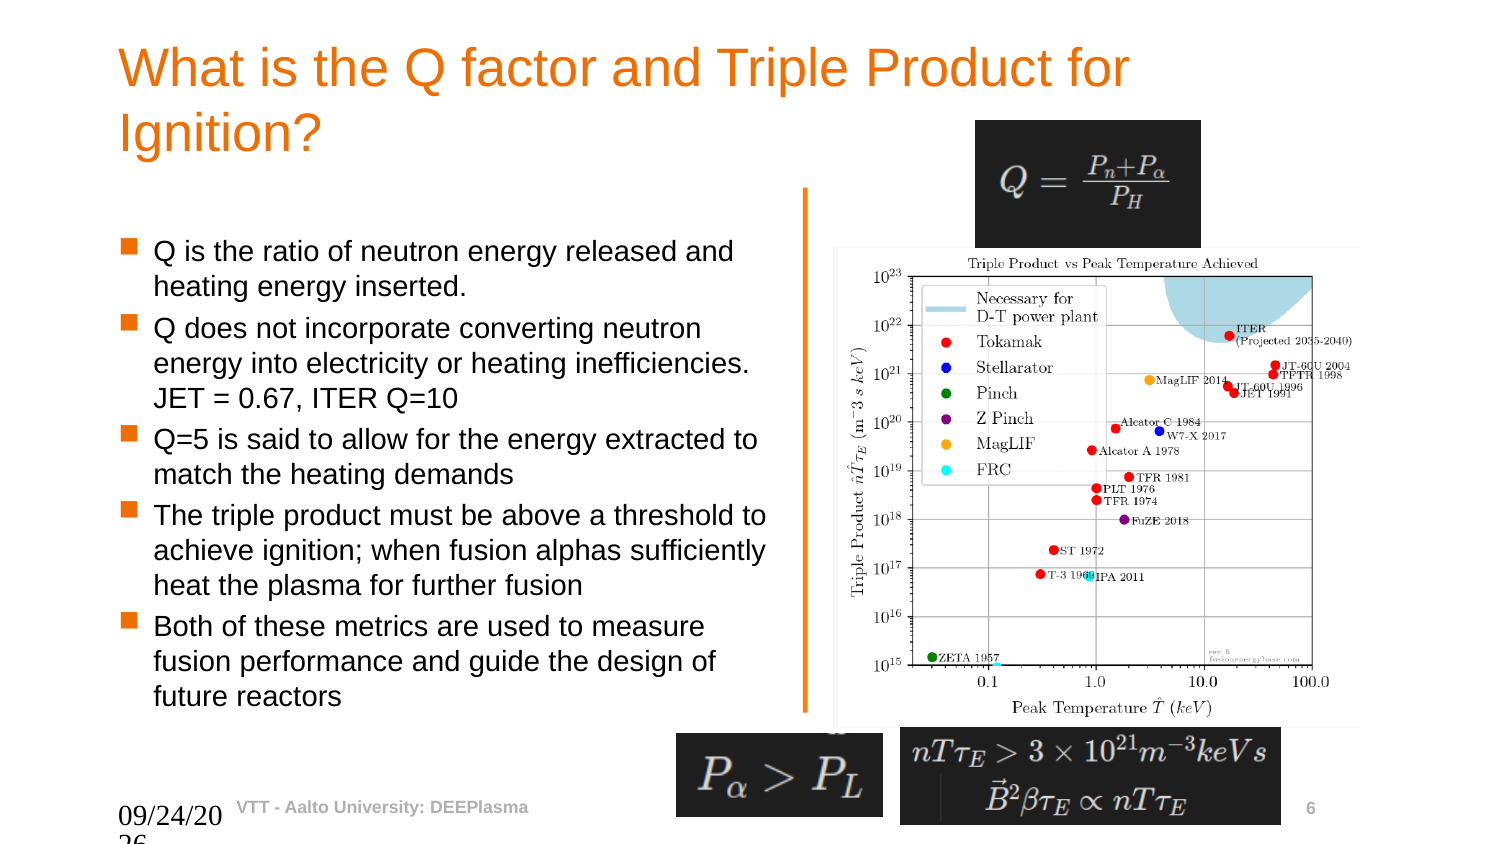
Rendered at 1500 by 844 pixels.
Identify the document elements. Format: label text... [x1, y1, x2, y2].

title What is the Q factor and Triple Product for Ignition? [118, 36, 1258, 158]
list Q is the ratio of neutron energy released and heating energy inserted. Q does not incorporate converting neutron energy into electricity or heating inefficiencies. JET = 0.67, ITER Q=10 Q=5 is said to allow for the energy extracted to match the heating demands The triple product must be above a threshold to achieve ignition; when fusion alphas sufficiently heat the plasma for further fusion Both of these metrics are used to measure fusion performance and guide the design of future reactors [117, 232, 788, 713]
picture [833, 120, 1359, 825]
picture [676, 733, 883, 817]
